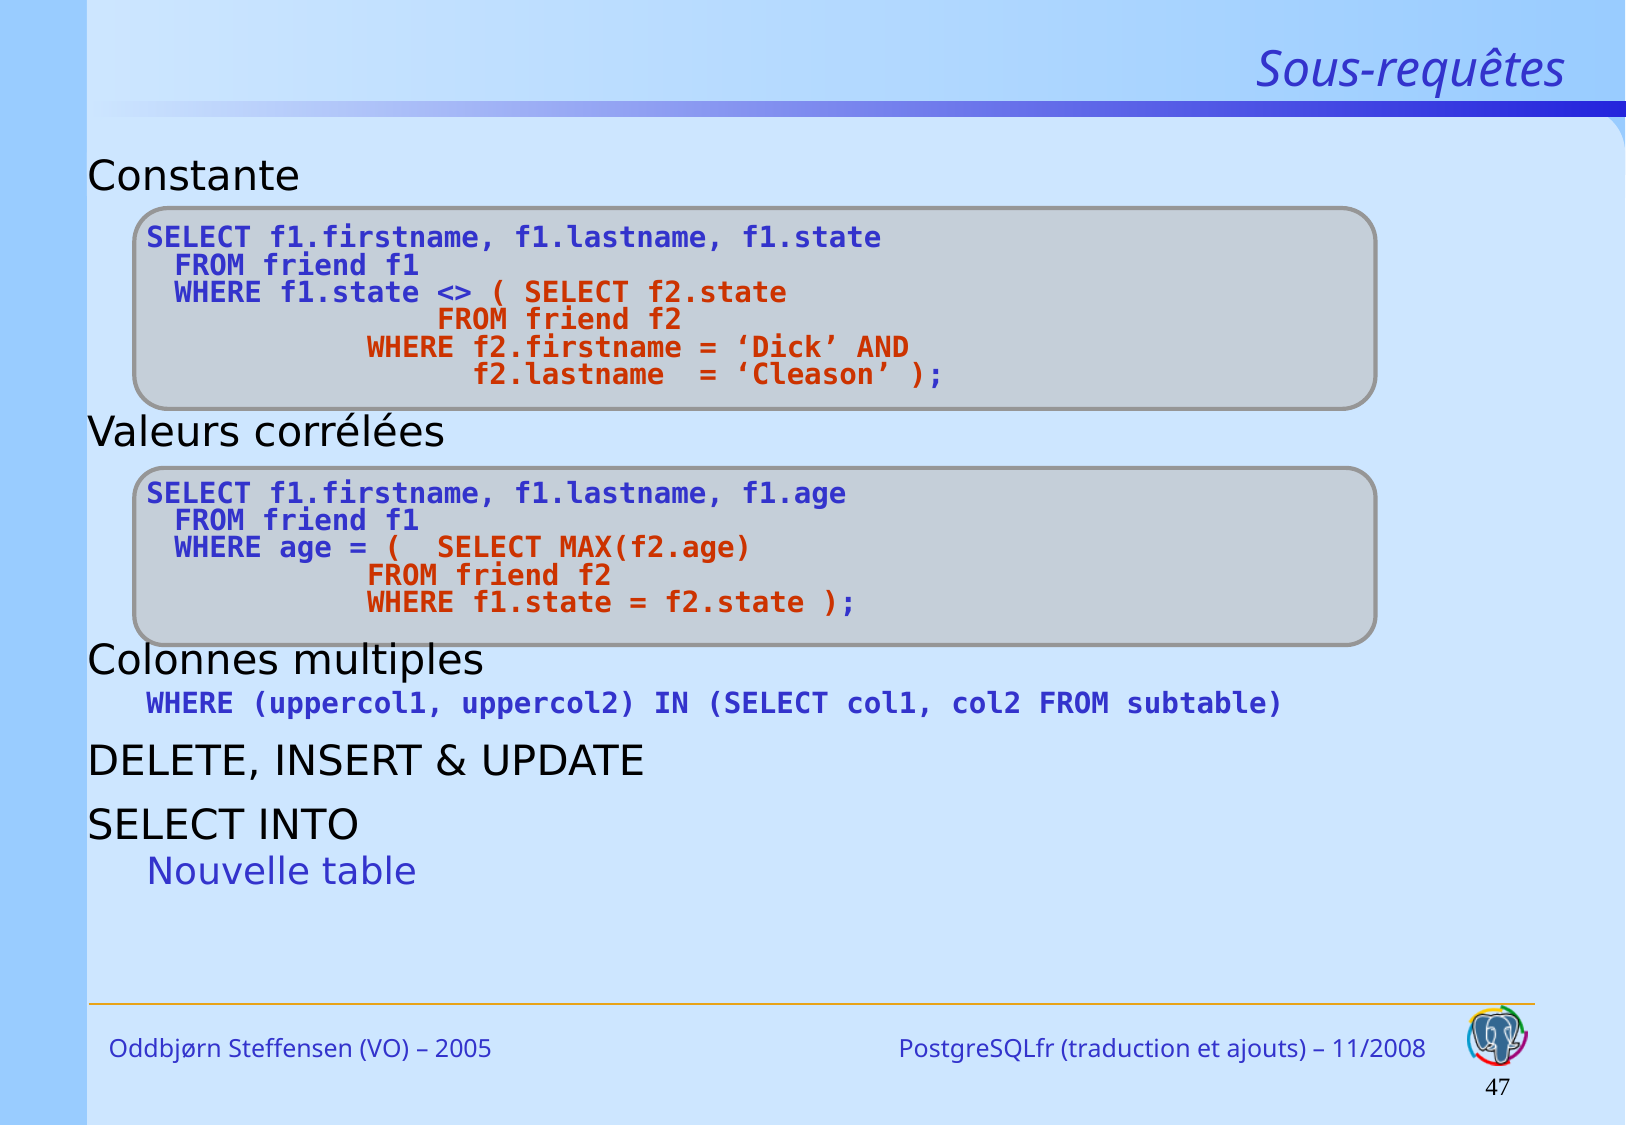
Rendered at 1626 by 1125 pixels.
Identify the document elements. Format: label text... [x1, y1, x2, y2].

picture [1467, 1005, 1528, 1066]
list Constante SELECT f1.firstname, f1.lastname, f1.state FROM friend f1 WHERE f1.state <> ( SELECT f2.state FROM friend f2 WHERE f2.firstname = ‘Dick’ AND f2.lastname = ‘Cleason’ ); Valeurs corrélées SELECT f1.firstname, f1.lastname, f1.age FROM friend f1 WHERE age = ( SELECT MAX(f2.age) FROM friend f2 WHERE f1.state = f2.state ); Colonnes multiples WHERE (uppercol1, uppercol2) IN (SELECT col1, col2 FROM subtable) DELETE, INSERT & UPDATE SELECT INTO Nouvelle table [86, 159, 1520, 965]
title Sous-requêtes [172, 0, 1567, 134]
